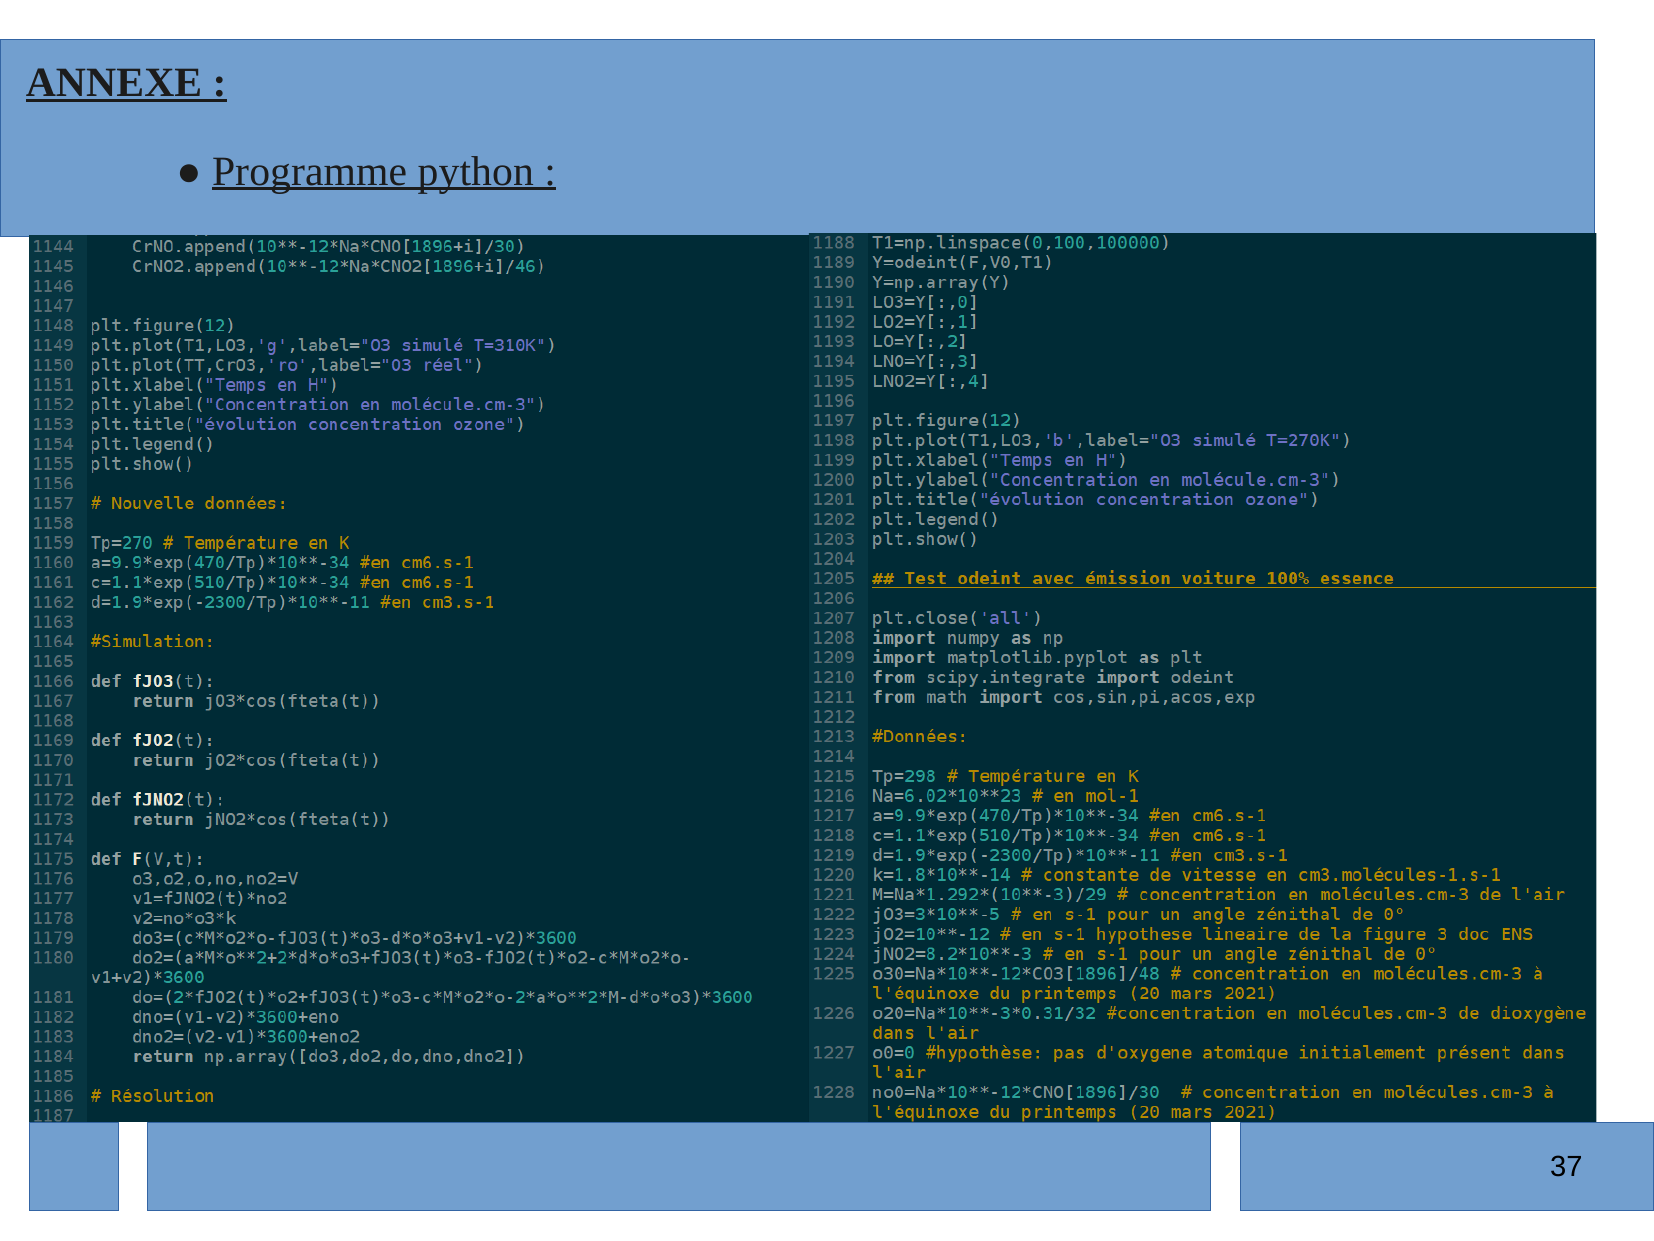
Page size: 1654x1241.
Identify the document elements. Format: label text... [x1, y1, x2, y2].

picture [1097, 576, 1106, 583]
picture [164, 698, 172, 706]
picture [874, 868, 879, 880]
picture [971, 929, 975, 939]
picture [232, 402, 243, 409]
picture [916, 968, 925, 979]
picture [1310, 1050, 1317, 1058]
picture [1118, 694, 1125, 702]
picture [523, 340, 530, 350]
picture [448, 992, 452, 1002]
picture [885, 635, 907, 646]
picture [152, 241, 166, 251]
picture [145, 893, 149, 903]
picture [395, 932, 399, 943]
picture [97, 853, 104, 864]
picture [128, 501, 135, 508]
picture [1054, 991, 1061, 998]
picture [112, 498, 121, 508]
picture [614, 992, 618, 1002]
picture [1086, 793, 1095, 801]
picture [1382, 1050, 1393, 1058]
picture [1129, 771, 1133, 781]
picture [1131, 790, 1135, 801]
picture [1088, 850, 1092, 860]
picture [159, 261, 166, 271]
picture [1169, 1050, 1178, 1058]
picture [1158, 477, 1168, 485]
picture [1169, 833, 1178, 840]
picture [1342, 872, 1351, 880]
picture [937, 1109, 944, 1117]
picture [620, 952, 628, 963]
picture [810, 283, 867, 1123]
picture [959, 691, 965, 702]
picture [1172, 912, 1178, 919]
picture [368, 402, 378, 409]
picture [987, 773, 1004, 785]
picture [1273, 497, 1285, 504]
picture [1172, 1109, 1180, 1117]
picture [906, 694, 914, 702]
picture [991, 694, 1004, 706]
picture [1275, 912, 1285, 919]
picture [143, 457, 150, 469]
picture [1203, 812, 1217, 820]
picture [188, 438, 192, 449]
picture [1275, 872, 1285, 880]
picture [238, 1031, 242, 1042]
picture [378, 580, 388, 587]
picture [992, 415, 996, 425]
picture [217, 501, 233, 508]
picture [884, 356, 897, 366]
picture [1041, 912, 1050, 919]
picture [916, 1008, 925, 1018]
picture [237, 501, 243, 508]
text_box 37 [1535, 1142, 1625, 1218]
picture [879, 1049, 886, 1058]
picture [1156, 951, 1163, 959]
picture [154, 794, 172, 805]
picture [1209, 971, 1221, 979]
picture [340, 537, 344, 548]
picture [1054, 1109, 1061, 1117]
picture [1214, 438, 1227, 445]
picture [171, 441, 181, 449]
picture [1310, 872, 1319, 880]
picture [1299, 1011, 1308, 1018]
text_box ANNEXE : [25, 59, 1001, 153]
picture [429, 422, 440, 429]
picture [1310, 908, 1317, 919]
picture [918, 929, 922, 939]
picture [1169, 813, 1178, 820]
picture [1316, 971, 1327, 979]
picture [487, 597, 491, 607]
picture [207, 577, 211, 587]
picture [873, 889, 882, 899]
picture [927, 533, 933, 544]
picture [1203, 951, 1210, 959]
picture [413, 579, 426, 587]
picture [205, 932, 214, 943]
picture [1172, 991, 1180, 998]
picture [969, 635, 983, 646]
picture [895, 889, 903, 899]
picture [227, 912, 232, 923]
picture [265, 402, 274, 409]
picture [433, 1054, 440, 1061]
picture [1044, 1087, 1056, 1097]
picture [335, 402, 347, 409]
picture [362, 556, 368, 567]
picture [1003, 968, 1007, 979]
picture [207, 320, 211, 330]
picture [1124, 912, 1131, 919]
picture [317, 540, 326, 548]
picture [949, 538, 957, 544]
text_box ● Programme python : [176, 147, 1566, 283]
picture [1263, 892, 1274, 899]
picture [143, 1034, 150, 1042]
picture [395, 1050, 399, 1061]
picture [317, 1014, 326, 1022]
picture [143, 1014, 150, 1022]
picture [1062, 793, 1072, 801]
picture [990, 1046, 997, 1058]
picture [1088, 909, 1092, 919]
picture [1199, 912, 1210, 919]
picture [895, 1030, 901, 1038]
picture [1020, 457, 1036, 469]
picture [1544, 1050, 1551, 1058]
picture [1235, 951, 1242, 959]
picture [123, 639, 135, 646]
picture [1120, 948, 1124, 959]
picture [896, 734, 912, 741]
picture [1113, 497, 1125, 504]
picture [1502, 1090, 1510, 1097]
picture [937, 1046, 944, 1058]
picture [202, 540, 223, 551]
picture [97, 675, 104, 686]
picture [1007, 694, 1014, 702]
picture [201, 1093, 212, 1101]
picture [247, 876, 252, 884]
picture [186, 817, 192, 824]
picture [29, 235, 86, 1123]
picture [1385, 1090, 1393, 1097]
picture [363, 935, 369, 943]
picture [960, 316, 964, 327]
picture [495, 402, 504, 409]
picture [943, 536, 949, 544]
picture [423, 343, 435, 350]
picture [358, 422, 367, 429]
picture [1105, 773, 1114, 781]
picture [413, 559, 426, 567]
picture [392, 402, 400, 409]
picture [960, 790, 964, 801]
picture [285, 382, 295, 390]
picture [1073, 951, 1082, 959]
picture [1214, 675, 1221, 682]
picture [1289, 477, 1297, 485]
picture [205, 952, 214, 963]
picture [159, 461, 165, 469]
picture [1060, 872, 1072, 880]
picture [884, 948, 897, 959]
picture [216, 814, 228, 824]
picture [1071, 497, 1082, 504]
picture [327, 1034, 336, 1042]
picture [216, 1054, 221, 1065]
picture [1488, 1050, 1498, 1058]
picture [874, 574, 881, 583]
picture [1190, 892, 1200, 899]
picture [104, 972, 108, 982]
picture [480, 422, 492, 429]
picture [1241, 1011, 1248, 1018]
picture [216, 876, 221, 884]
picture [927, 694, 935, 702]
picture [362, 576, 368, 587]
picture [392, 361, 400, 370]
picture [1350, 971, 1359, 979]
picture [1108, 872, 1114, 880]
picture [1296, 892, 1306, 899]
picture [97, 793, 104, 805]
picture [433, 600, 442, 607]
picture [234, 382, 250, 393]
picture [197, 340, 201, 350]
picture [1182, 477, 1191, 485]
picture [1342, 948, 1349, 959]
picture [1493, 869, 1497, 880]
picture [164, 1054, 172, 1061]
picture [1003, 1087, 1007, 1097]
picture [1220, 1090, 1227, 1097]
picture [1374, 971, 1387, 979]
picture [918, 830, 922, 840]
picture [916, 1087, 925, 1097]
picture [280, 577, 284, 587]
picture [948, 655, 957, 662]
picture [939, 869, 943, 880]
picture [352, 597, 356, 607]
picture [1083, 991, 1100, 1002]
picture [1438, 892, 1446, 899]
picture [1067, 810, 1071, 820]
picture [1146, 497, 1157, 504]
picture [1124, 477, 1136, 485]
picture [1003, 889, 1007, 899]
picture [1067, 830, 1071, 840]
picture [1233, 1050, 1244, 1058]
picture [114, 597, 118, 607]
picture [1124, 675, 1131, 682]
picture [916, 734, 923, 741]
picture [948, 635, 955, 643]
picture [154, 735, 162, 745]
picture [1321, 892, 1329, 899]
picture [164, 817, 172, 824]
picture [1321, 435, 1326, 445]
picture [186, 698, 192, 706]
picture [982, 435, 986, 445]
picture [1109, 675, 1121, 686]
picture [1416, 1011, 1425, 1018]
picture [1243, 971, 1253, 979]
picture [1403, 1050, 1413, 1058]
picture [1156, 892, 1168, 899]
picture [1450, 869, 1454, 880]
picture [950, 968, 954, 979]
picture [950, 1008, 954, 1018]
picture [975, 572, 983, 583]
picture [1152, 850, 1156, 860]
picture [1307, 951, 1317, 959]
picture [154, 676, 162, 686]
picture [1051, 477, 1061, 485]
picture [325, 422, 336, 429]
picture [466, 557, 470, 567]
picture [206, 1054, 212, 1061]
picture [1195, 438, 1201, 445]
picture [379, 560, 388, 567]
picture [1083, 1109, 1100, 1123]
picture [906, 675, 914, 682]
picture [884, 376, 897, 386]
picture [873, 790, 882, 801]
picture [152, 261, 157, 271]
picture [114, 577, 118, 587]
picture [1269, 573, 1273, 583]
picture [992, 869, 996, 880]
picture [1289, 573, 1296, 583]
picture [885, 574, 892, 583]
picture [285, 422, 295, 429]
picture [1183, 576, 1190, 583]
picture [1135, 1011, 1141, 1018]
picture [885, 655, 907, 666]
picture [939, 909, 943, 919]
picture [1491, 971, 1500, 979]
picture [1326, 1090, 1333, 1097]
picture [950, 1087, 954, 1097]
picture [937, 991, 944, 998]
picture [1056, 1008, 1060, 1018]
picture [257, 896, 264, 903]
picture [1278, 573, 1286, 583]
picture [1512, 929, 1521, 939]
picture [1203, 832, 1217, 840]
picture [955, 517, 961, 524]
picture [164, 758, 172, 765]
picture [1073, 457, 1082, 465]
picture [475, 1054, 481, 1061]
picture [1020, 477, 1029, 485]
picture [135, 577, 139, 587]
picture [186, 1054, 192, 1061]
picture [97, 734, 104, 745]
picture [1225, 853, 1233, 860]
picture [1280, 850, 1284, 860]
picture [280, 557, 284, 567]
picture [1044, 635, 1050, 643]
picture [185, 893, 197, 903]
picture [1220, 497, 1232, 504]
picture [1001, 675, 1008, 682]
picture [186, 639, 202, 646]
picture [466, 577, 470, 587]
picture [992, 830, 996, 840]
